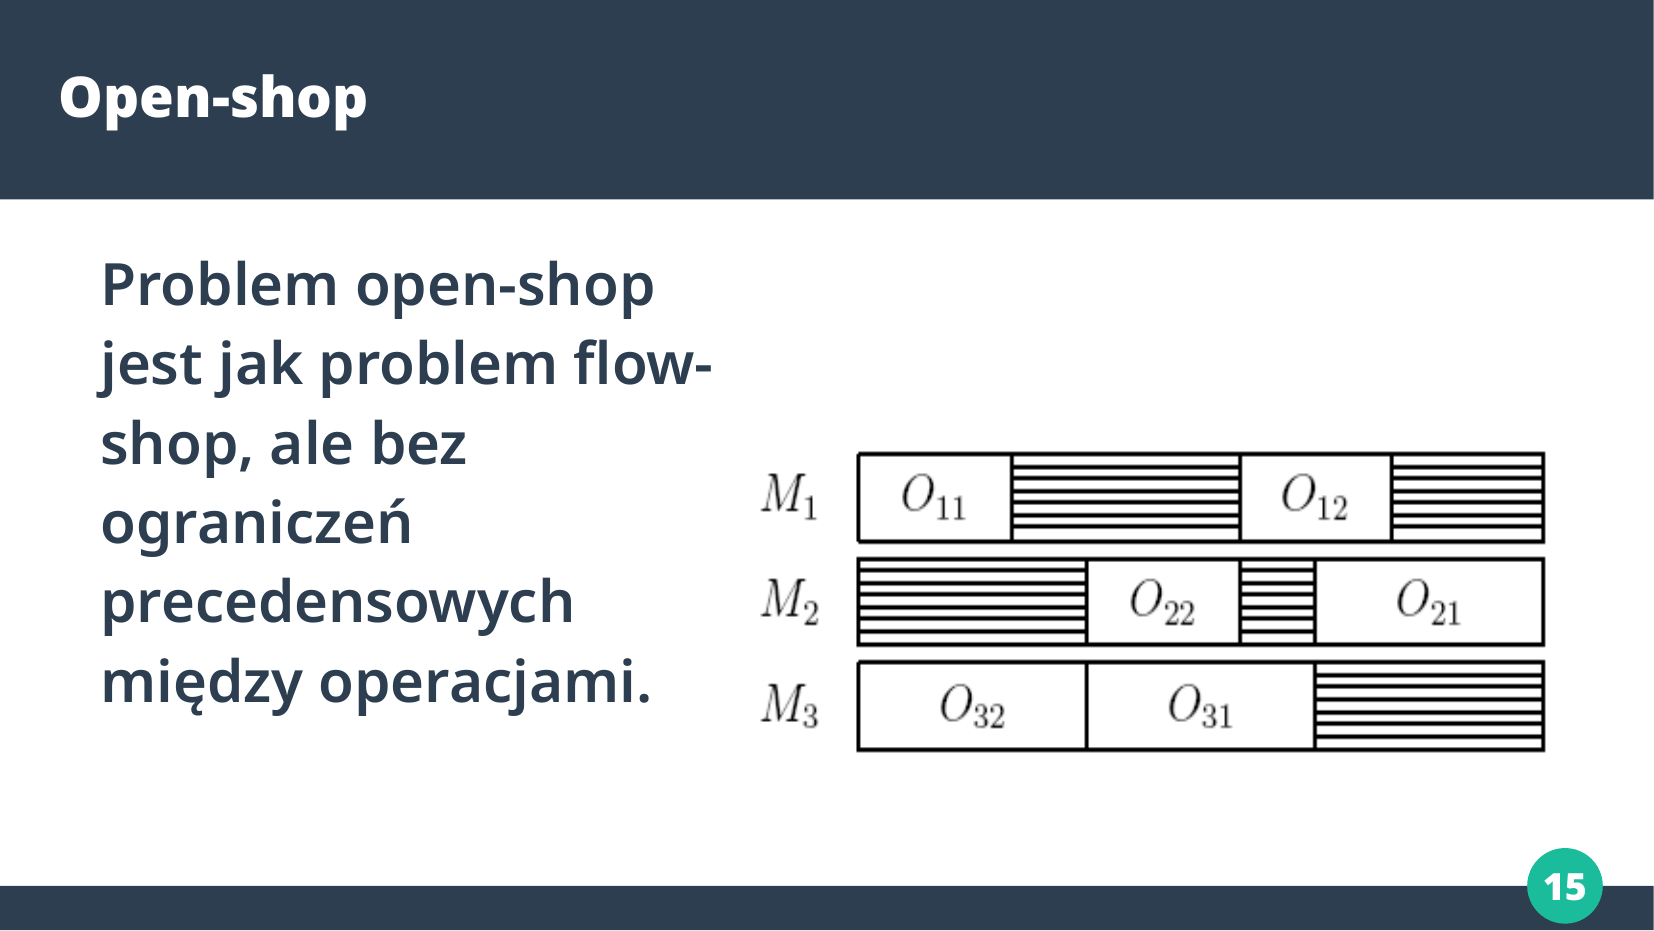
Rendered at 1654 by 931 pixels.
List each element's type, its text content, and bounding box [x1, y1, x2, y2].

picture [738, 413, 1605, 801]
title Open-shop [59, 37, 1595, 156]
list Problem open-shop jest jak problem flow-shop, ale bez ograniczeń precedensowych między operacjami. [29, 243, 739, 864]
